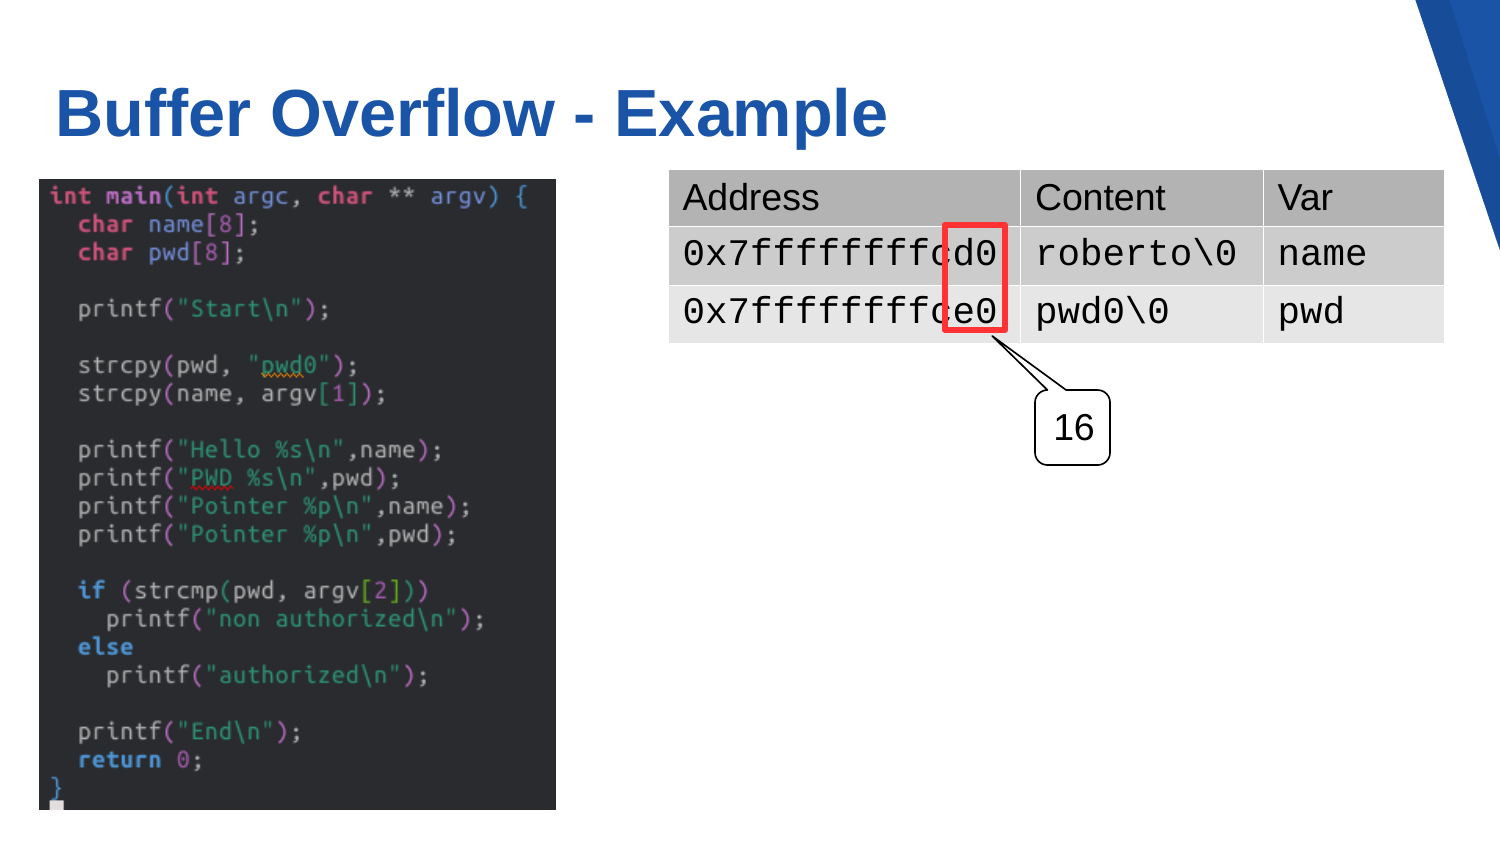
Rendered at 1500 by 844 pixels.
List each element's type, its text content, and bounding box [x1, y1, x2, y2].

table_header Content [1021, 170, 1263, 226]
table_header Var [1264, 170, 1444, 226]
table_cell name [1264, 227, 1444, 285]
picture [39, 179, 556, 810]
table_cell 0x7ffffffffcd0 [669, 227, 942, 285]
text_box 16 [992, 336, 1111, 466]
table_cell pwd0\0 [1021, 286, 1263, 343]
table_cell roberto\0 [1021, 227, 1263, 285]
table_cell 0x7ffffffffcd0 [948, 228, 1002, 285]
table_cell 0x7ffffffffcd0 [1008, 227, 1020, 285]
table_cell 0x7ffffffffce0 [948, 286, 1002, 327]
title Buffer Overflow - Example [40, 97, 1231, 166]
table_cell pwd [1264, 286, 1444, 343]
table_header Address [669, 170, 1020, 226]
table_cell 0x7ffffffffce0 [669, 286, 1020, 343]
